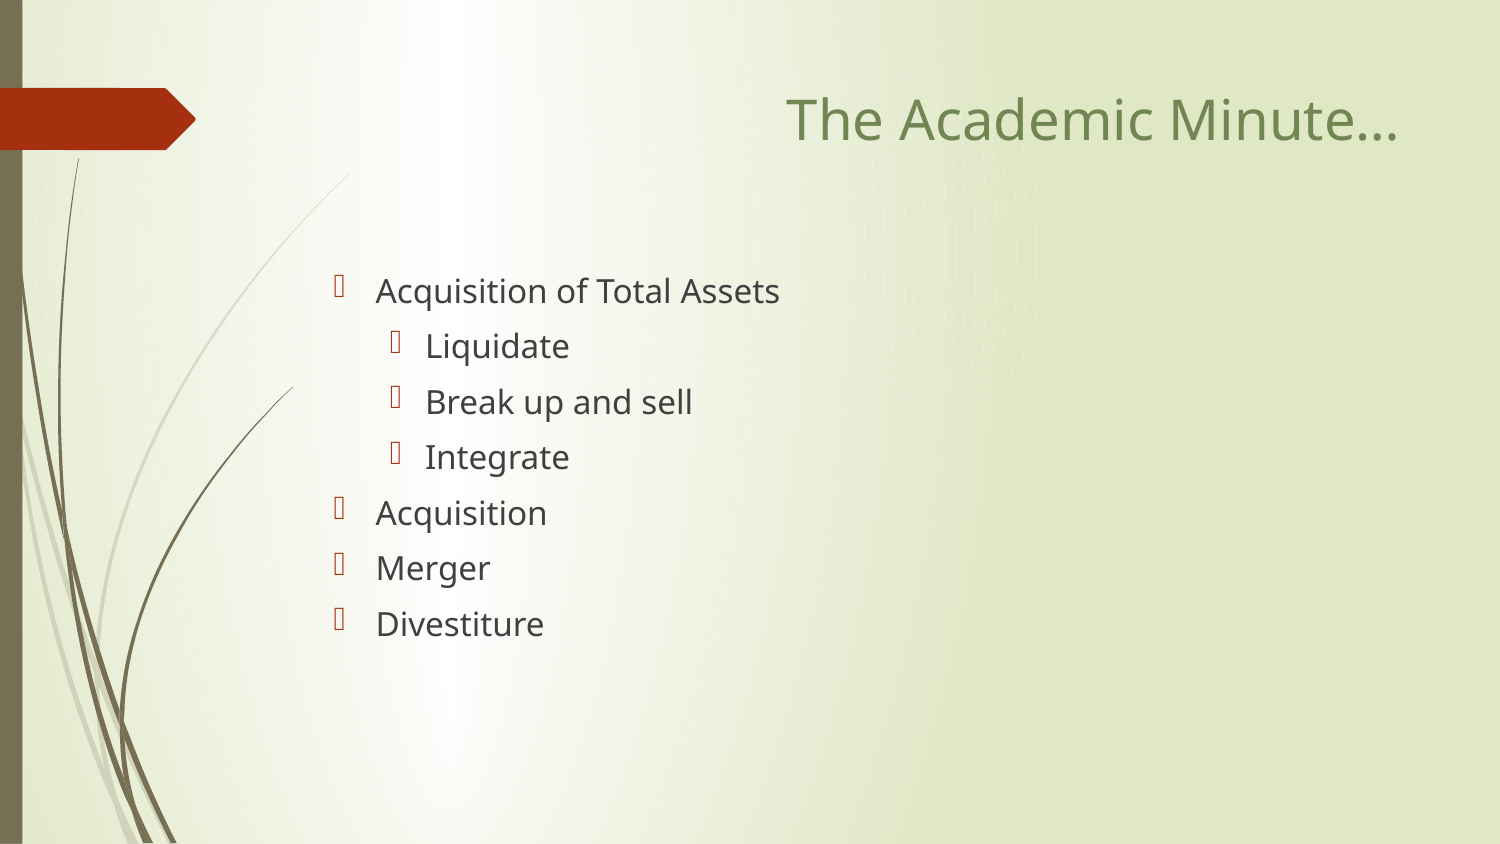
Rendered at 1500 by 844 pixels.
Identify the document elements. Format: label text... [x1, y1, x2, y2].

list Acquisition of Total Assets Liquidate Break up and sell Integrate Acquisition Merger Divestiture [318, 262, 1416, 728]
title The Academic Minute… [319, 76, 1416, 235]
